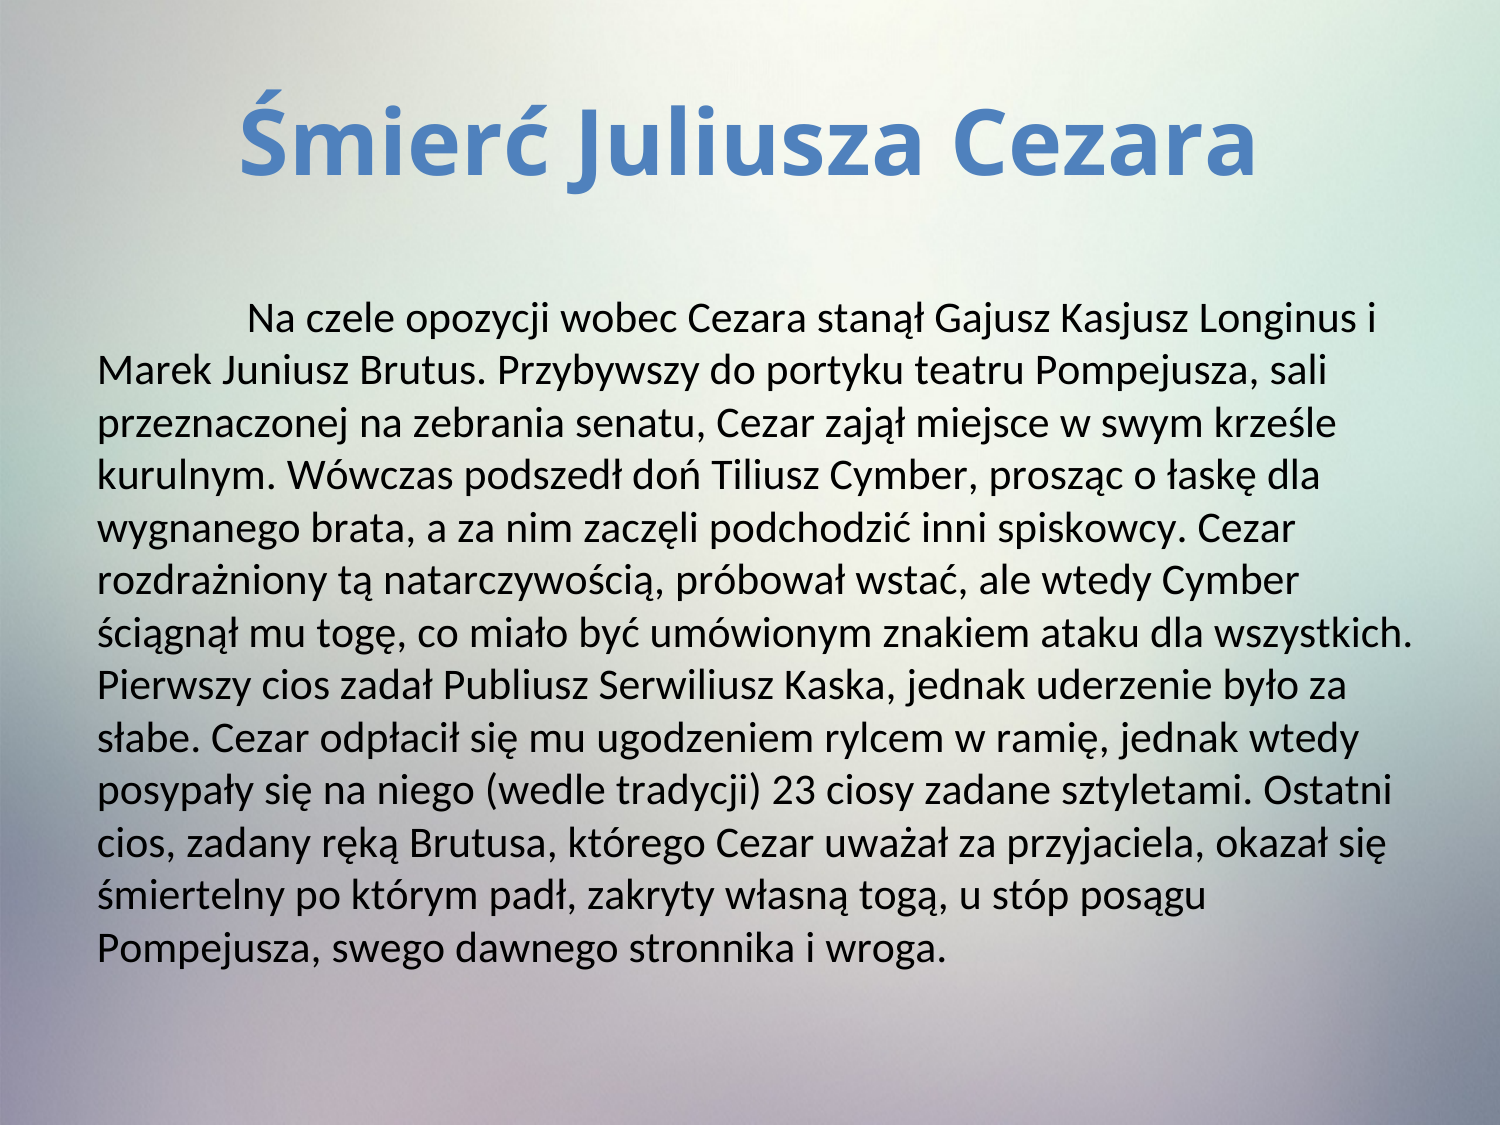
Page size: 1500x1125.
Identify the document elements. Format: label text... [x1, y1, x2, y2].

text_box Śmierć Juliusza Cezara [75, 45, 1425, 233]
text_box Na czele opozycji wobec Cezara stanął Gajusz Kasjusz Longinus i Marek Juniusz Brutus. Przybywszy do portyku teatru Pompejusza, sali przeznaczonej na zebrania senatu, Cezar zajął miejsce w swym krześle kurulnym. Wówczas podszedł doń Tiliusz Cymber, prosząc o łaskę dla wygnanego brata, a za nim zaczęli podchodzić inni spiskowcy. Cezar rozdrażniony tą natarczywością, próbował wstać, ale wtedy Cymber ściągnął mu togę, co miało być umówionym znakiem ataku dla wszystkich. Pierwszy cios zadał Publiusz Serwiliusz Kaska, jednak uderzenie było za słabe. Cezar odpłacił się mu ugodzeniem rylcem w ramię, jednak wtedy posypały się na niego (wedle tradycji) 23 ciosy zadane sztyletami. Ostatni cios, zadany ręką Brutusa, którego Cezar uważał za przyjaciela, okazał się śmiertelny po którym padł, zakryty własną togą, u stóp posągu Pompejusza, swego dawnego stronnika i wroga. [82, 281, 1432, 1024]
picture [0, 0, 1500, 1125]
